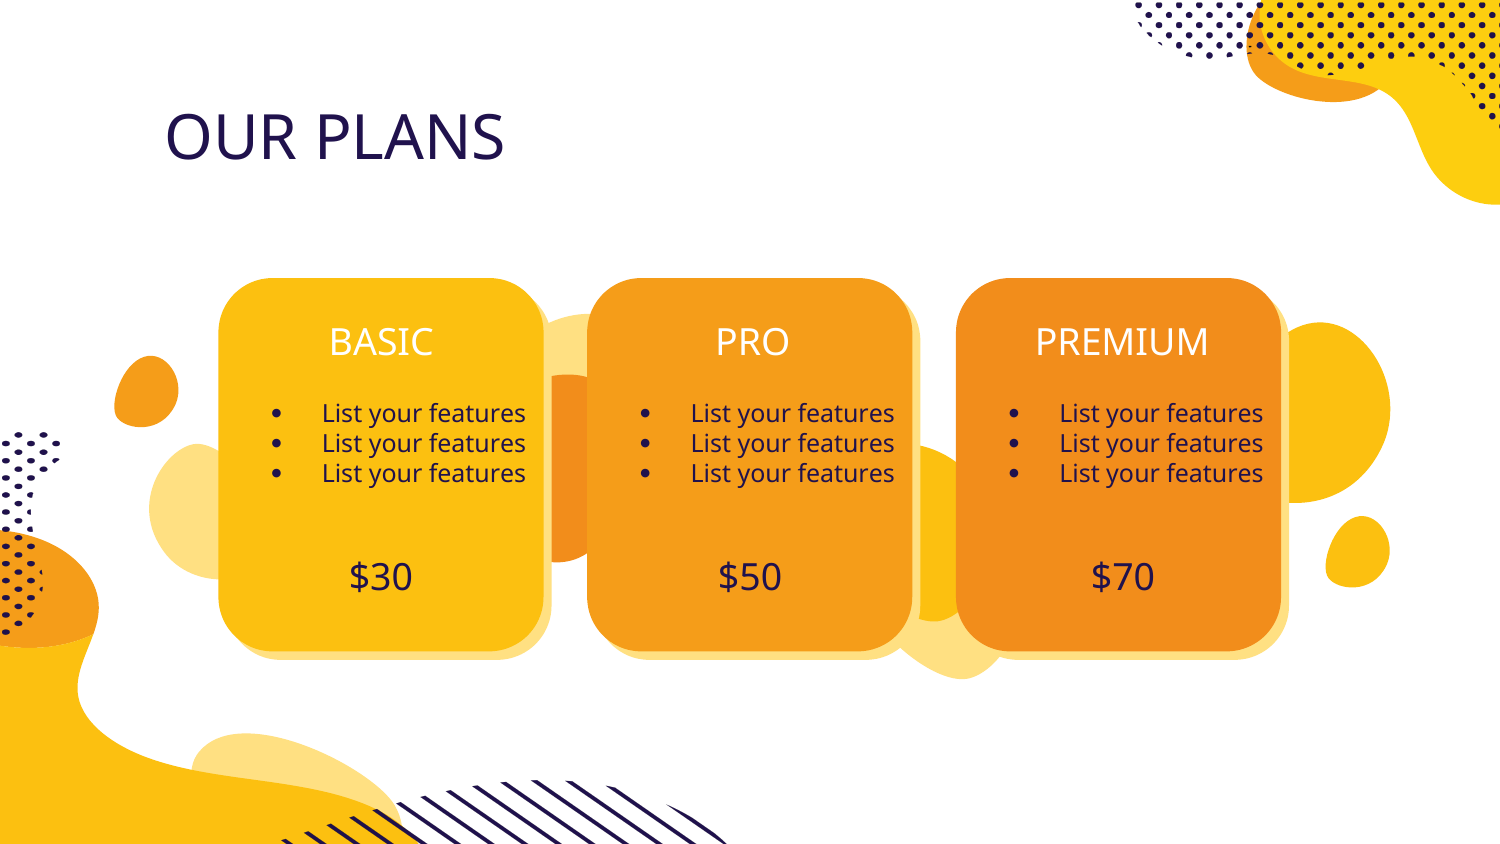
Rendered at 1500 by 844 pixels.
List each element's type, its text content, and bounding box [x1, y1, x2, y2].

text_box [1325, 516, 1390, 588]
subtitle $30 [231, 537, 532, 613]
subtitle PREMIUM [972, 303, 1273, 379]
subtitle List your features List your features List your features [206, 382, 559, 530]
subtitle $70 [973, 537, 1274, 613]
subtitle BASIC [231, 303, 532, 379]
subtitle PRO [602, 303, 903, 379]
text_box [955, 278, 1391, 503]
title OUR PLANS [149, 82, 1347, 176]
subtitle List your features List your features List your features [943, 382, 1297, 530]
subtitle $50 [600, 537, 901, 613]
text_box [149, 278, 1290, 680]
text_box [114, 355, 179, 428]
subtitle List your features List your features List your features [574, 382, 928, 530]
